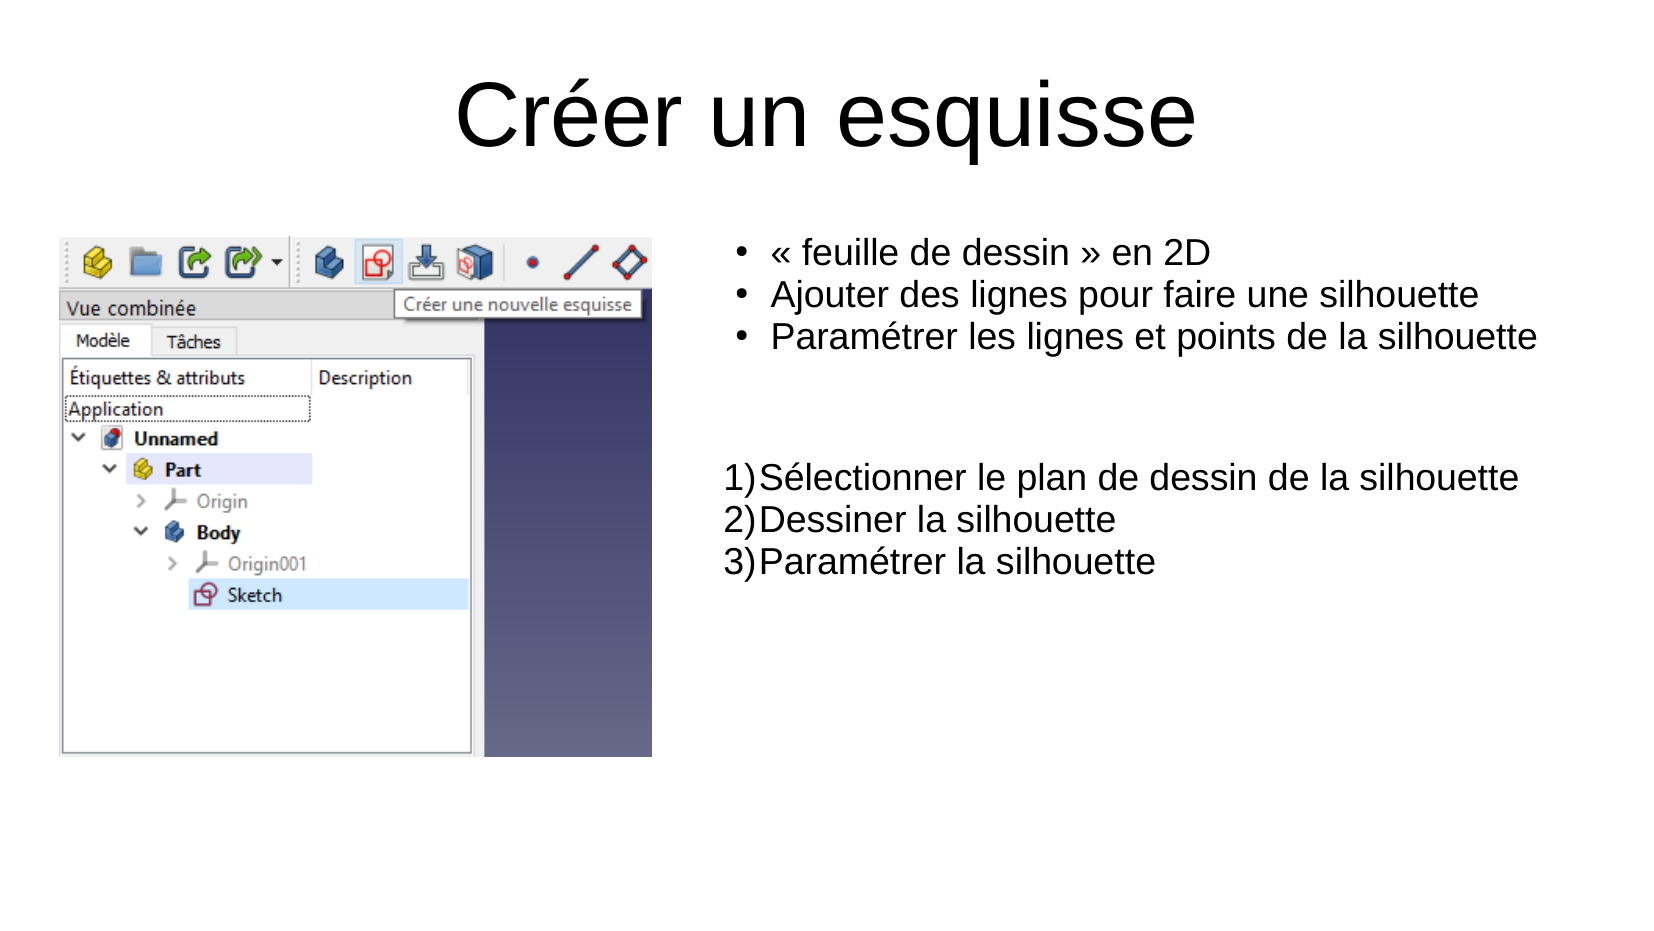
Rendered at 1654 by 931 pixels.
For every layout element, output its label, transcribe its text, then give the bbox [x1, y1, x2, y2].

text_box « feuille de dessin » en 2D Ajouter des lignes pour faire une silhouette Paramétrer les lignes et points de la silhouette [720, 224, 1595, 366]
text_box Sélectionner le plan de dessin de la silhouette Dessiner la silhouette Paramétrer la silhouette [708, 448, 1595, 590]
picture [59, 236, 652, 757]
title Créer un esquisse [82, 37, 1571, 193]
